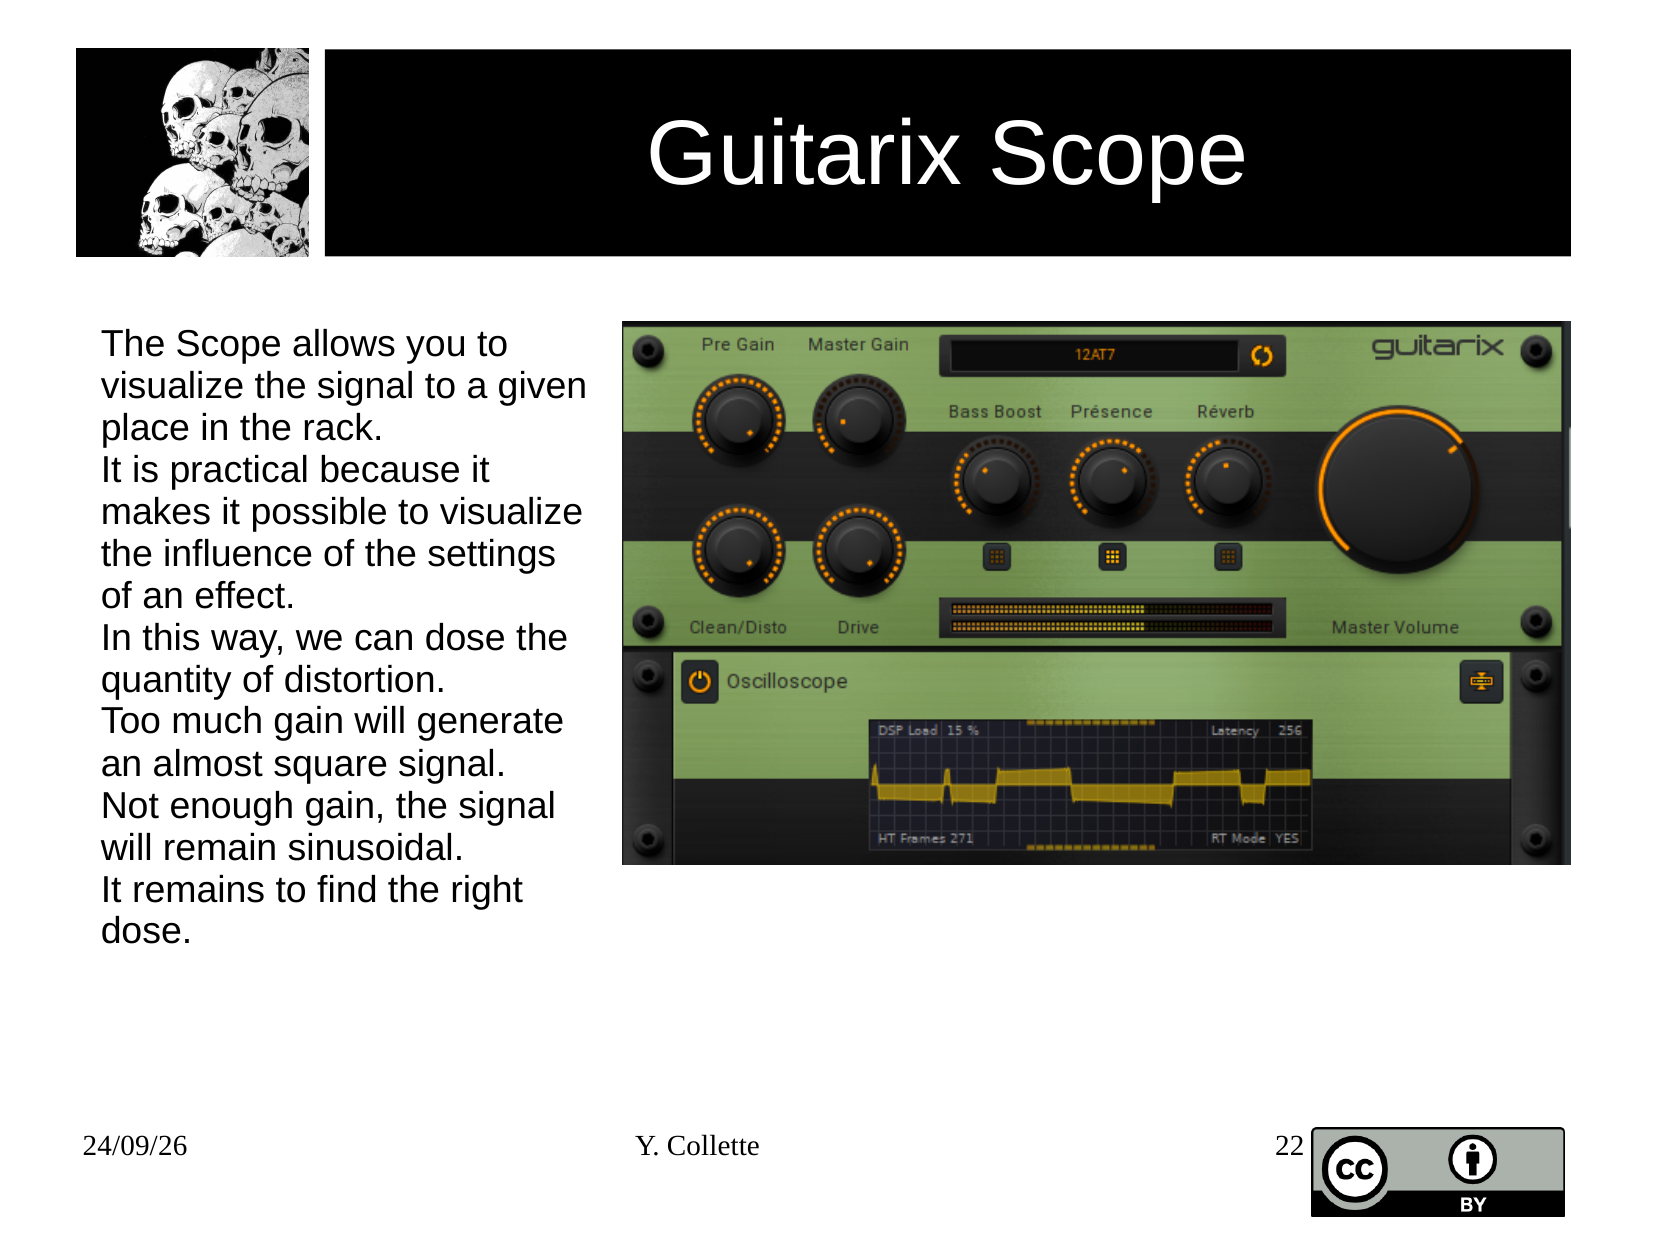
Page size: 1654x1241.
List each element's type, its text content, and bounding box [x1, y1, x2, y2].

picture [76, 48, 309, 257]
title Guitarix Scope [324, 49, 1571, 257]
picture [1311, 1127, 1565, 1217]
text_box The Scope allows you to visualize the signal to a given place in the rack. It is practical because it makes it possible to visualize the influence of the settings of an effect. In this way, we can dose the quantity of distortion. Too much gain will generate an almost square signal. Not enough gain, the signal will remain sinusoidal. It remains to find the right dose. [86, 314, 603, 960]
picture [622, 321, 1571, 865]
